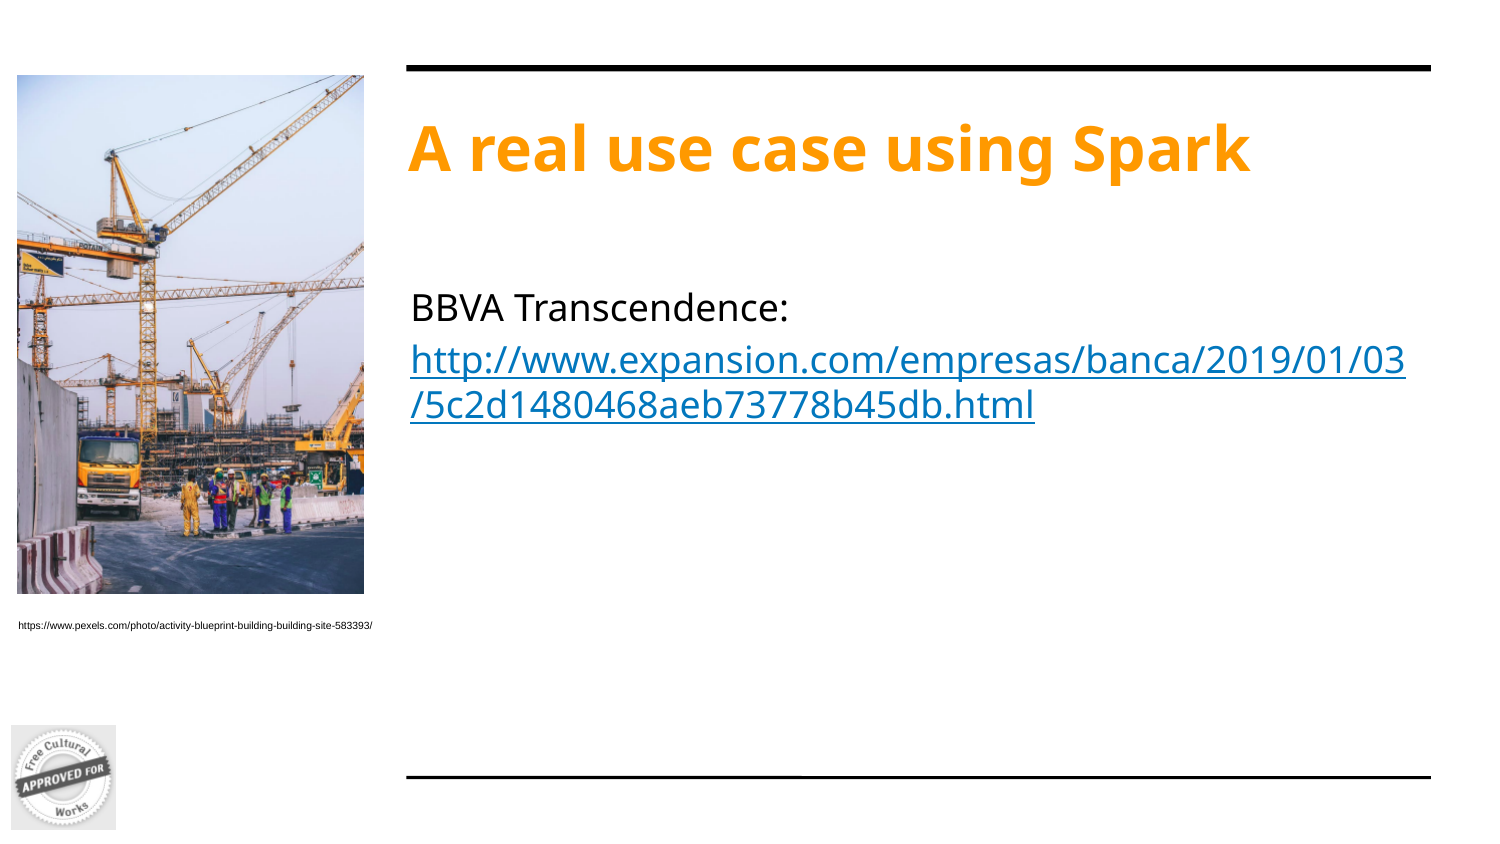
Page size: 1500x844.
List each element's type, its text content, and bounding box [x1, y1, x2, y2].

picture [17, 75, 364, 594]
title A real use case using Spark [393, 94, 1431, 199]
list BBVA Transcendence: http://www.expansion.com/empresas/banca/2019/01/03/5c2d1480468aeb73778b45db.html [395, 261, 1433, 755]
text_box https://www.pexels.com/photo/activity-blueprint-building-building-site-583393/ [3, 604, 396, 647]
picture [11, 725, 116, 830]
